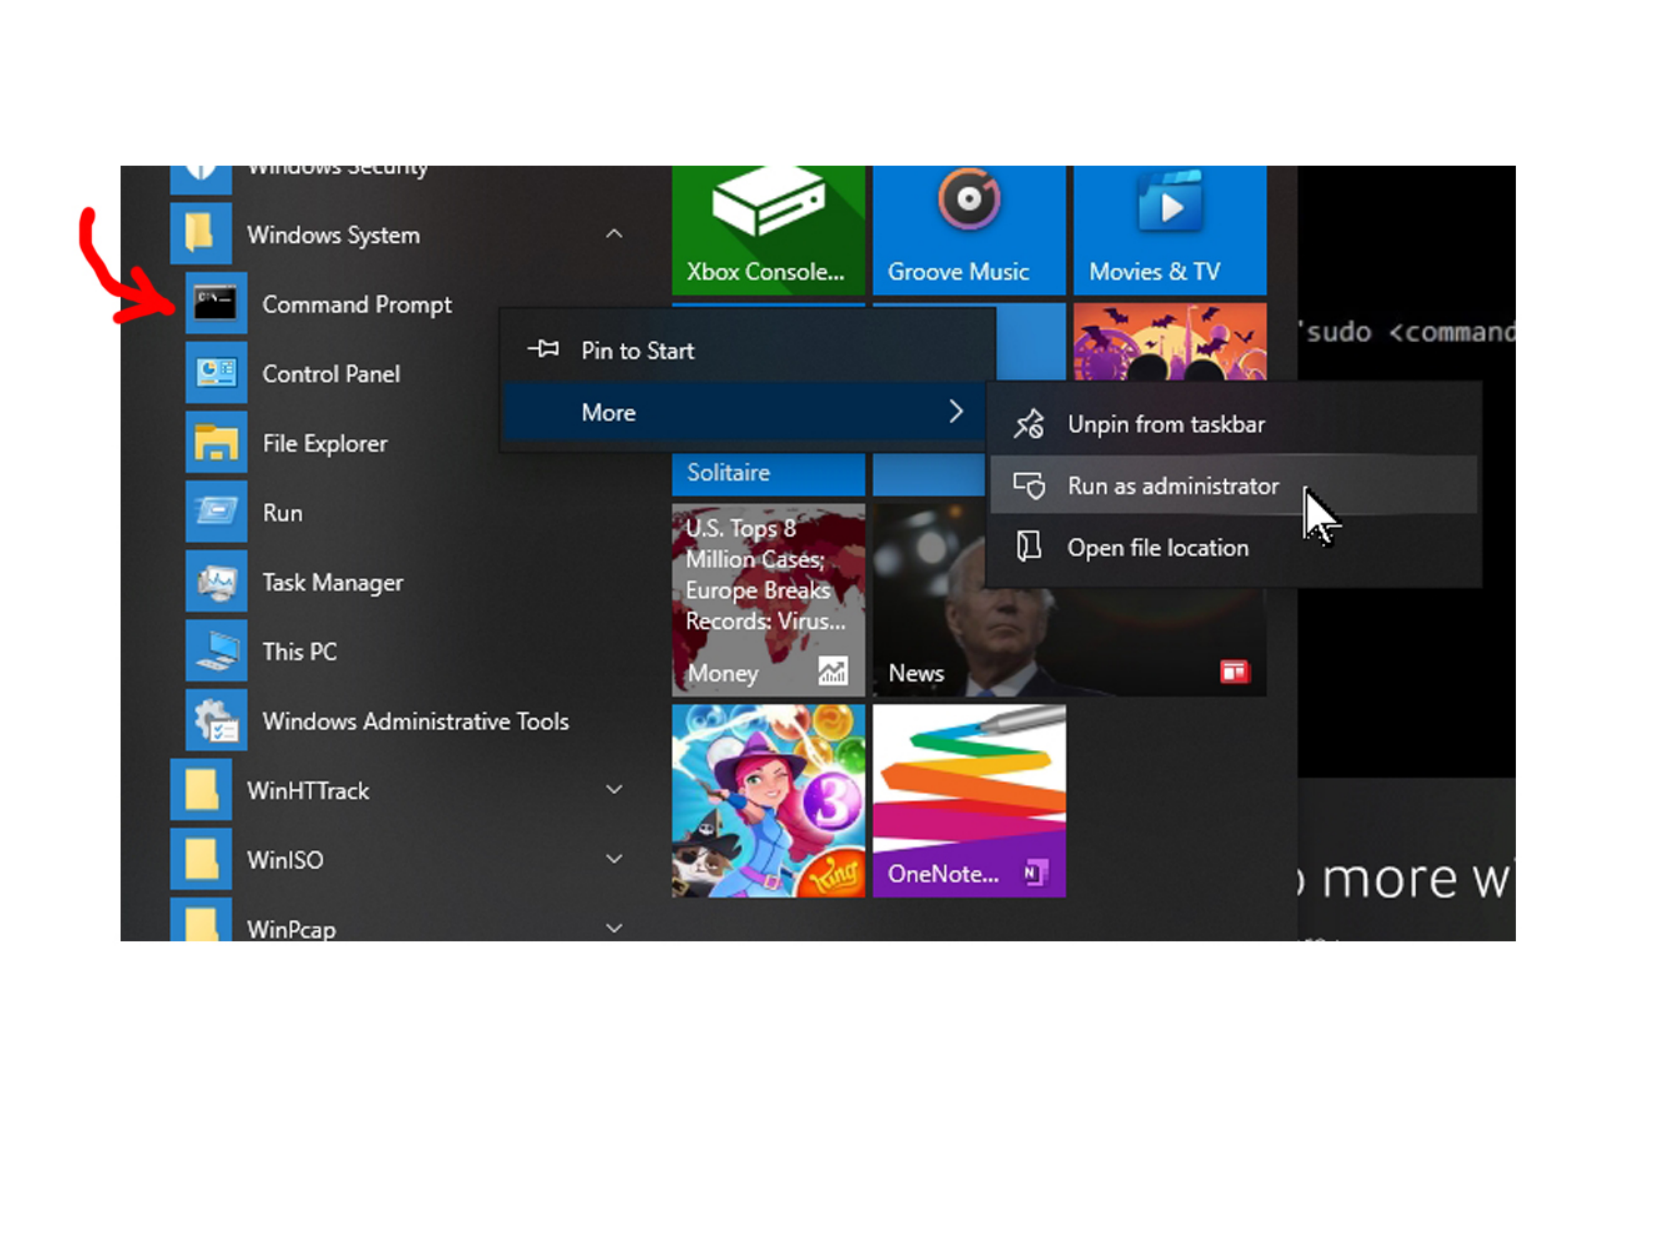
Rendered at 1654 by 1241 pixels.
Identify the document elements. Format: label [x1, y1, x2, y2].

picture [62, 0, 1561, 1141]
